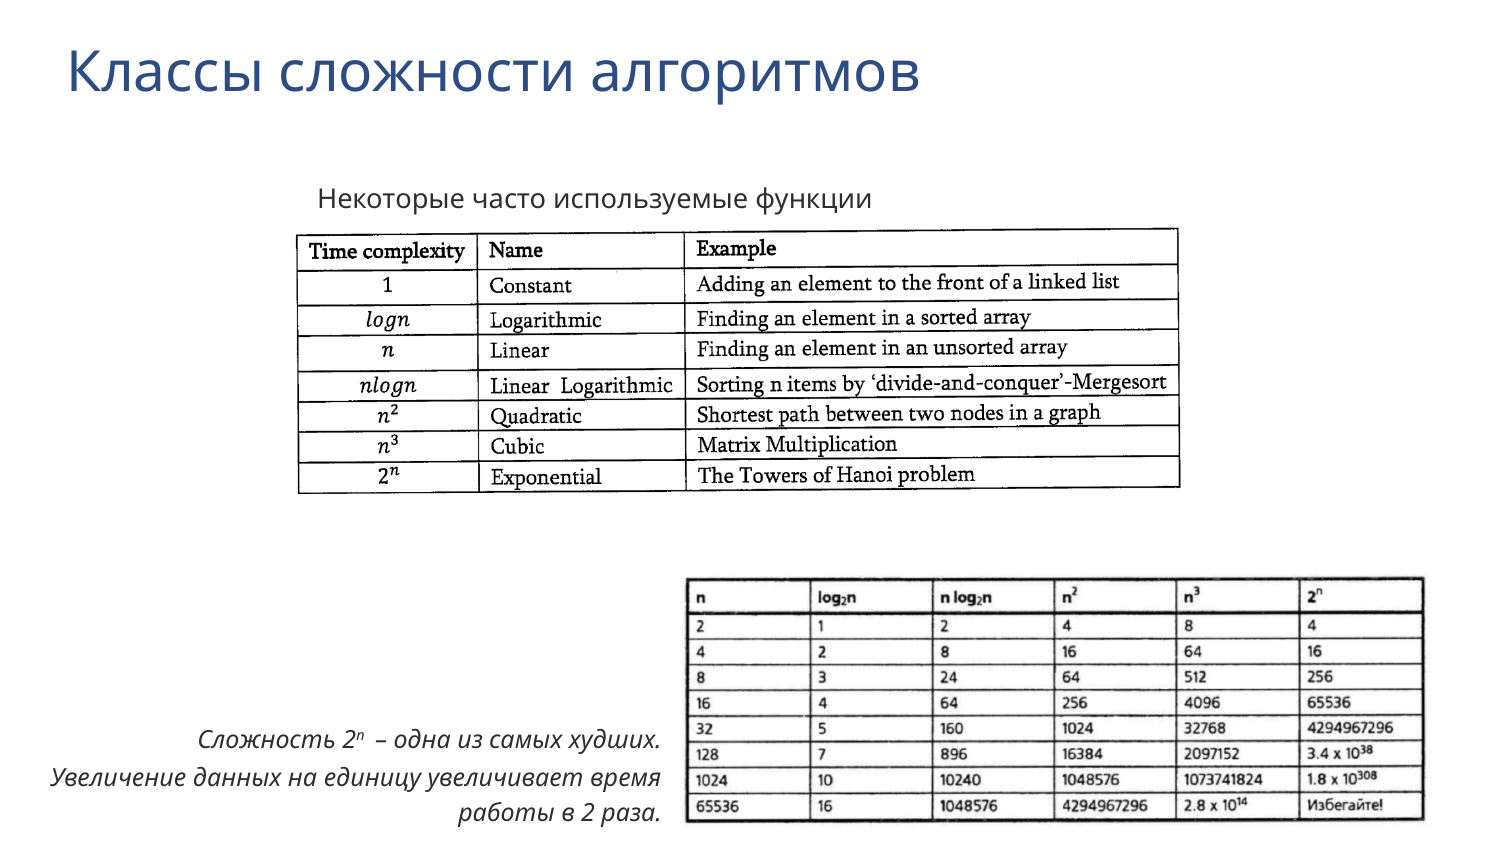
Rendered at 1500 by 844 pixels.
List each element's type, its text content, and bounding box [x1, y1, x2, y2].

picture [681, 571, 1431, 831]
list Сложность 2n – одна из самых худших. Увеличение данных на единицу увеличивает время работы в 2 раза. [21, 703, 678, 815]
list Некоторые часто используемые функции [302, 161, 959, 218]
title Классы сложности алгоритмов [51, 19, 1449, 185]
picture [288, 223, 1184, 494]
